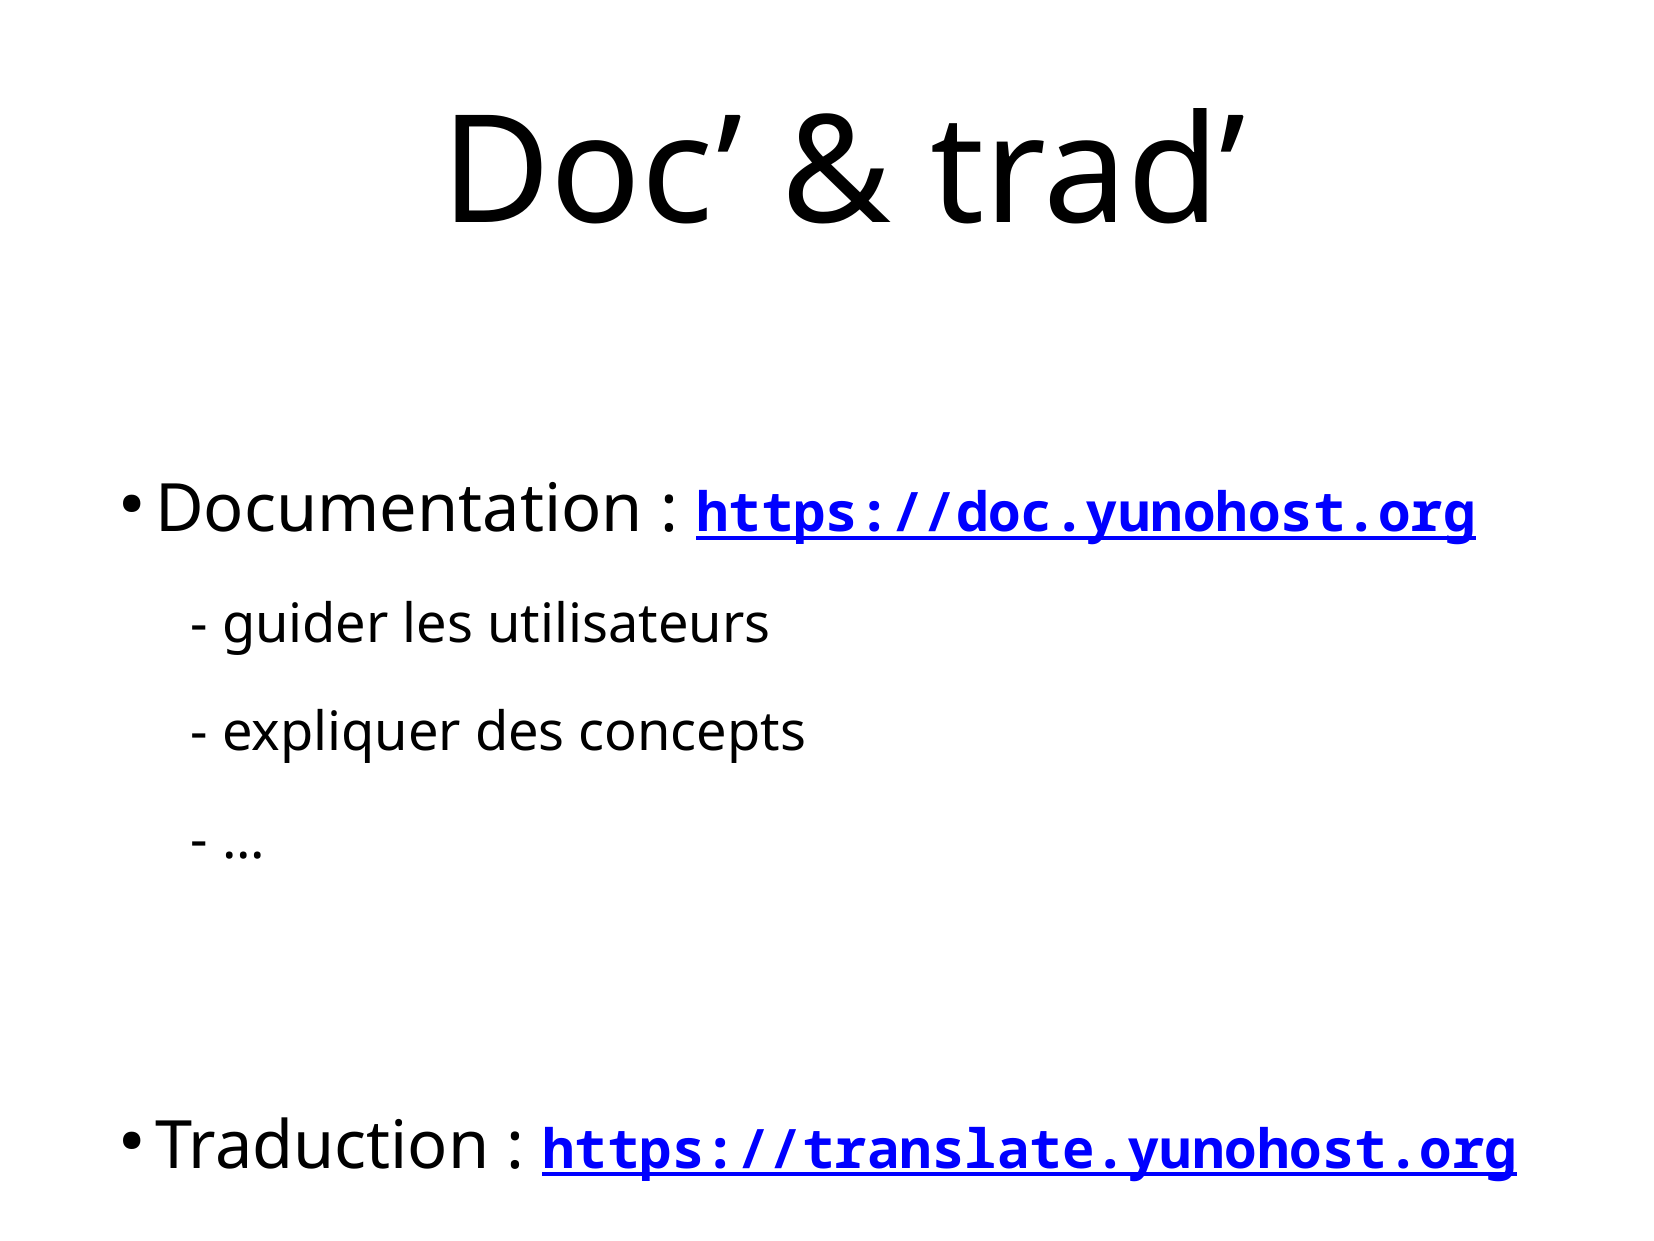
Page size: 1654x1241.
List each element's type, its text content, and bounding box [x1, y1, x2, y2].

text_box Documentation : https://doc.yunohost.org - guider les utilisateurs - expliquer des concepts - ... Traduction : https://translate.yunohost.org [105, 452, 1561, 1241]
title Doc’ & trad’ [82, 61, 1606, 269]
